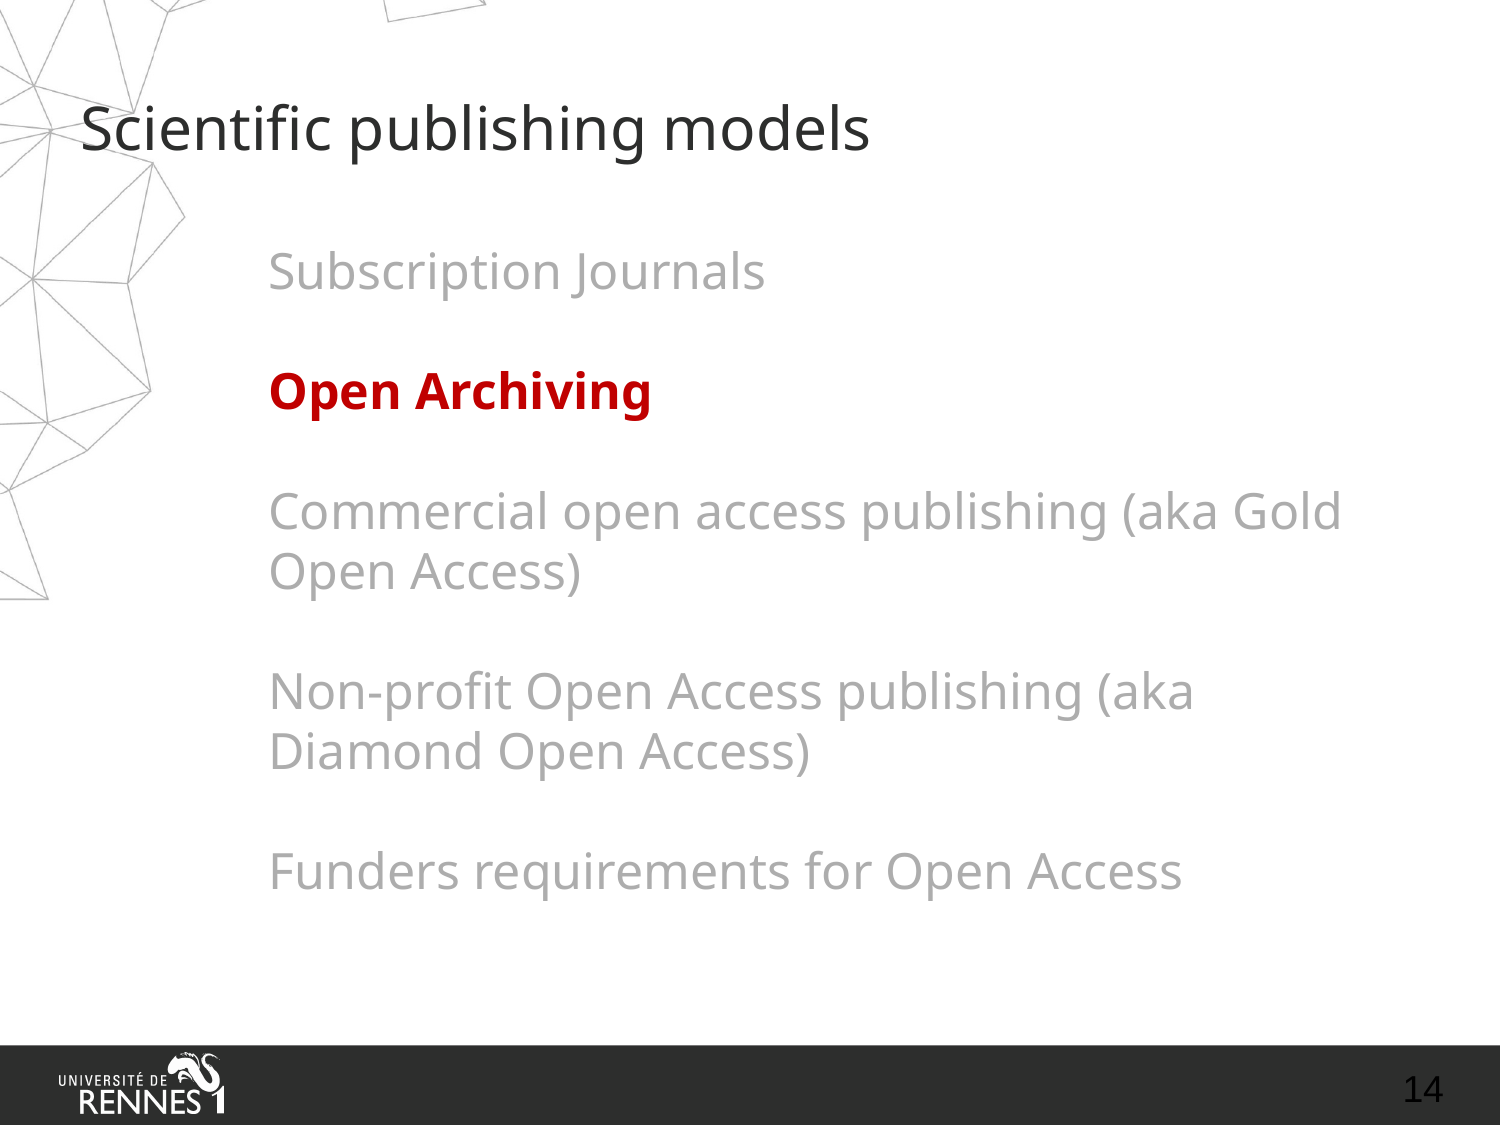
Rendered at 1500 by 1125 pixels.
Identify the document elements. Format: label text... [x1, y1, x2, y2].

picture [59, 1052, 224, 1114]
text_box Scientific publishing models [65, 82, 1471, 212]
text_box 1 [1257, 1057, 1459, 1118]
picture [0, 0, 1500, 1045]
text_box Subscription Journals Open Archiving Commercial open access publishing (aka Gold Open Access) Non-profit Open Access publishing (aka Diamond Open Access) Funders requirements for Open Access [253, 231, 1400, 528]
